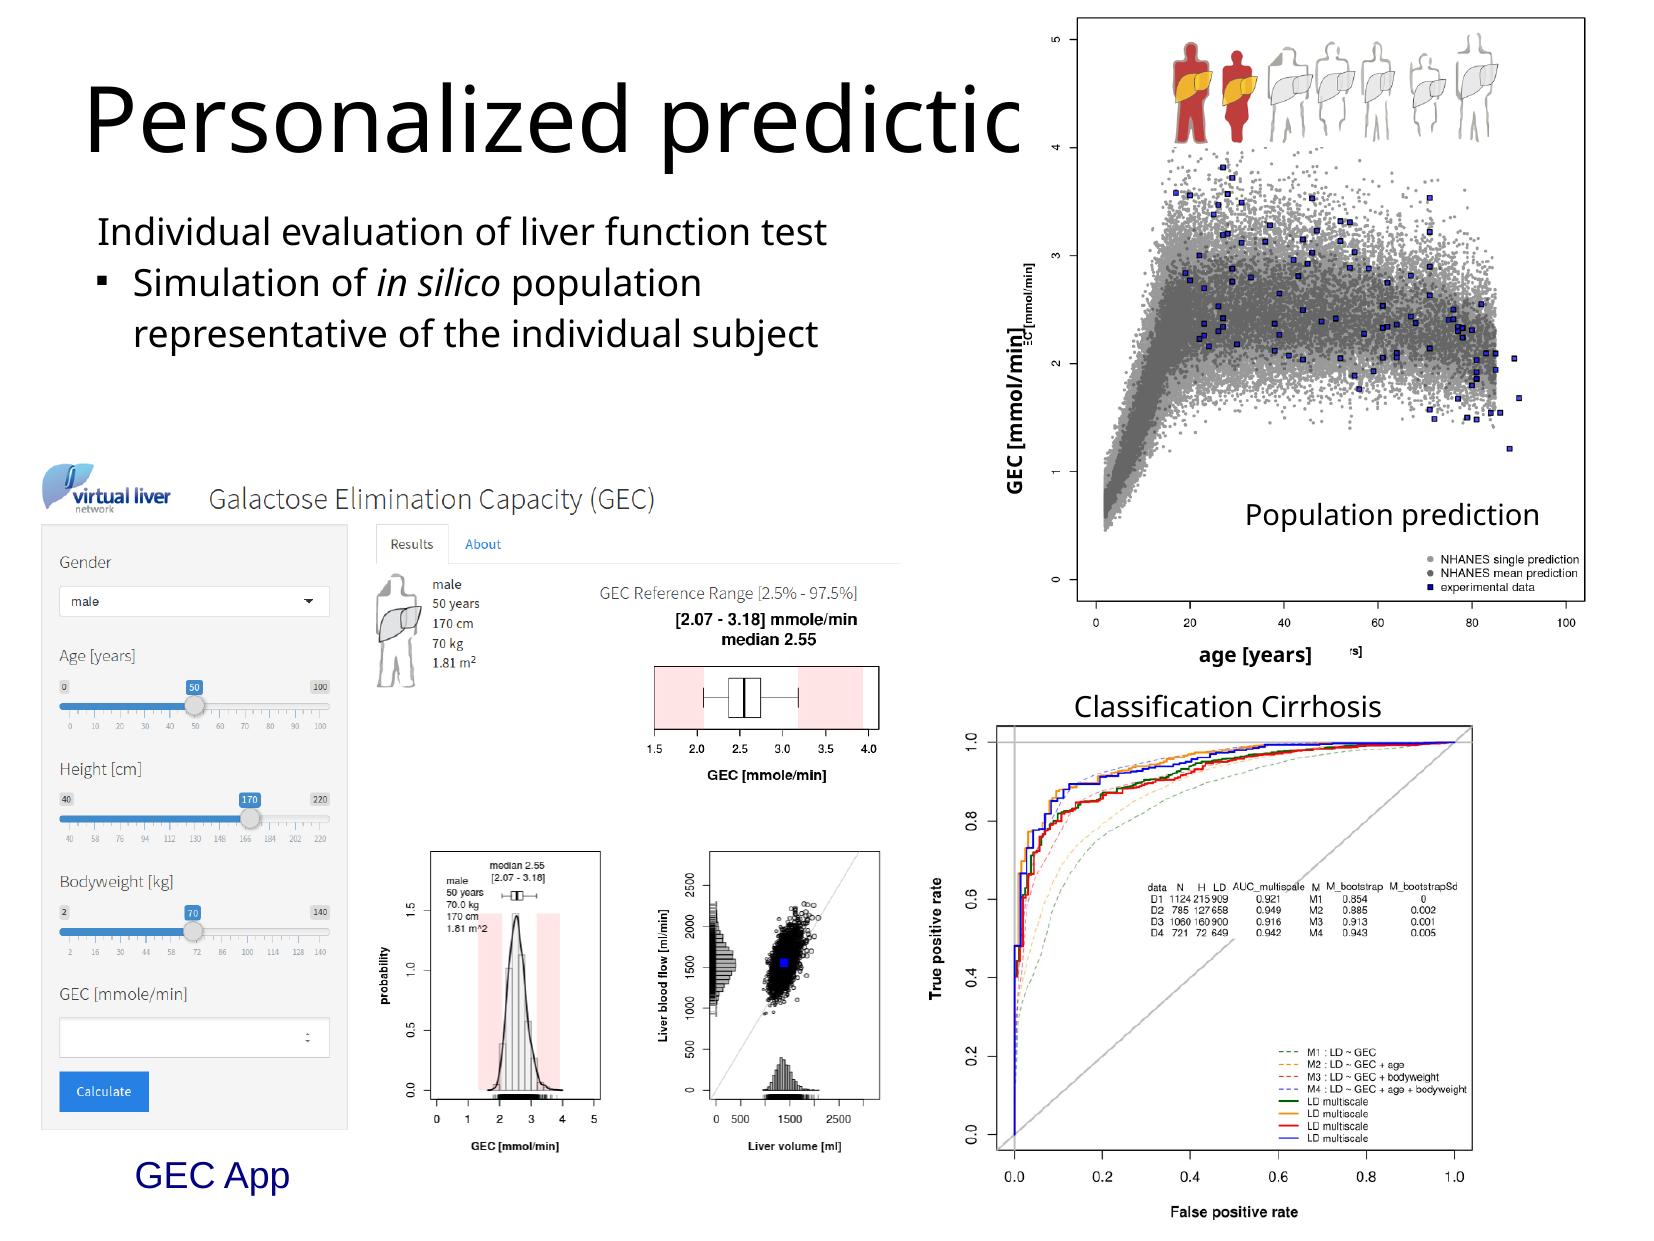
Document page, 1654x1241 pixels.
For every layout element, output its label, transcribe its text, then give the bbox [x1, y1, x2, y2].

text_box age [years] [1183, 633, 1409, 676]
picture [1019, 9, 1591, 673]
title Personalized prediction [82, 13, 1019, 221]
text_box Classification Cirrhosis [1059, 678, 1460, 749]
text_box GEC App [119, 1143, 330, 1200]
picture [29, 462, 901, 1156]
text_box Population prediction [1230, 486, 1539, 541]
text_box GEC [mmol/min] [992, 285, 1035, 511]
picture [929, 725, 1473, 1220]
text_box Individual evaluation of liver function test Simulation of in silico population representative of the individual subject [82, 198, 916, 362]
